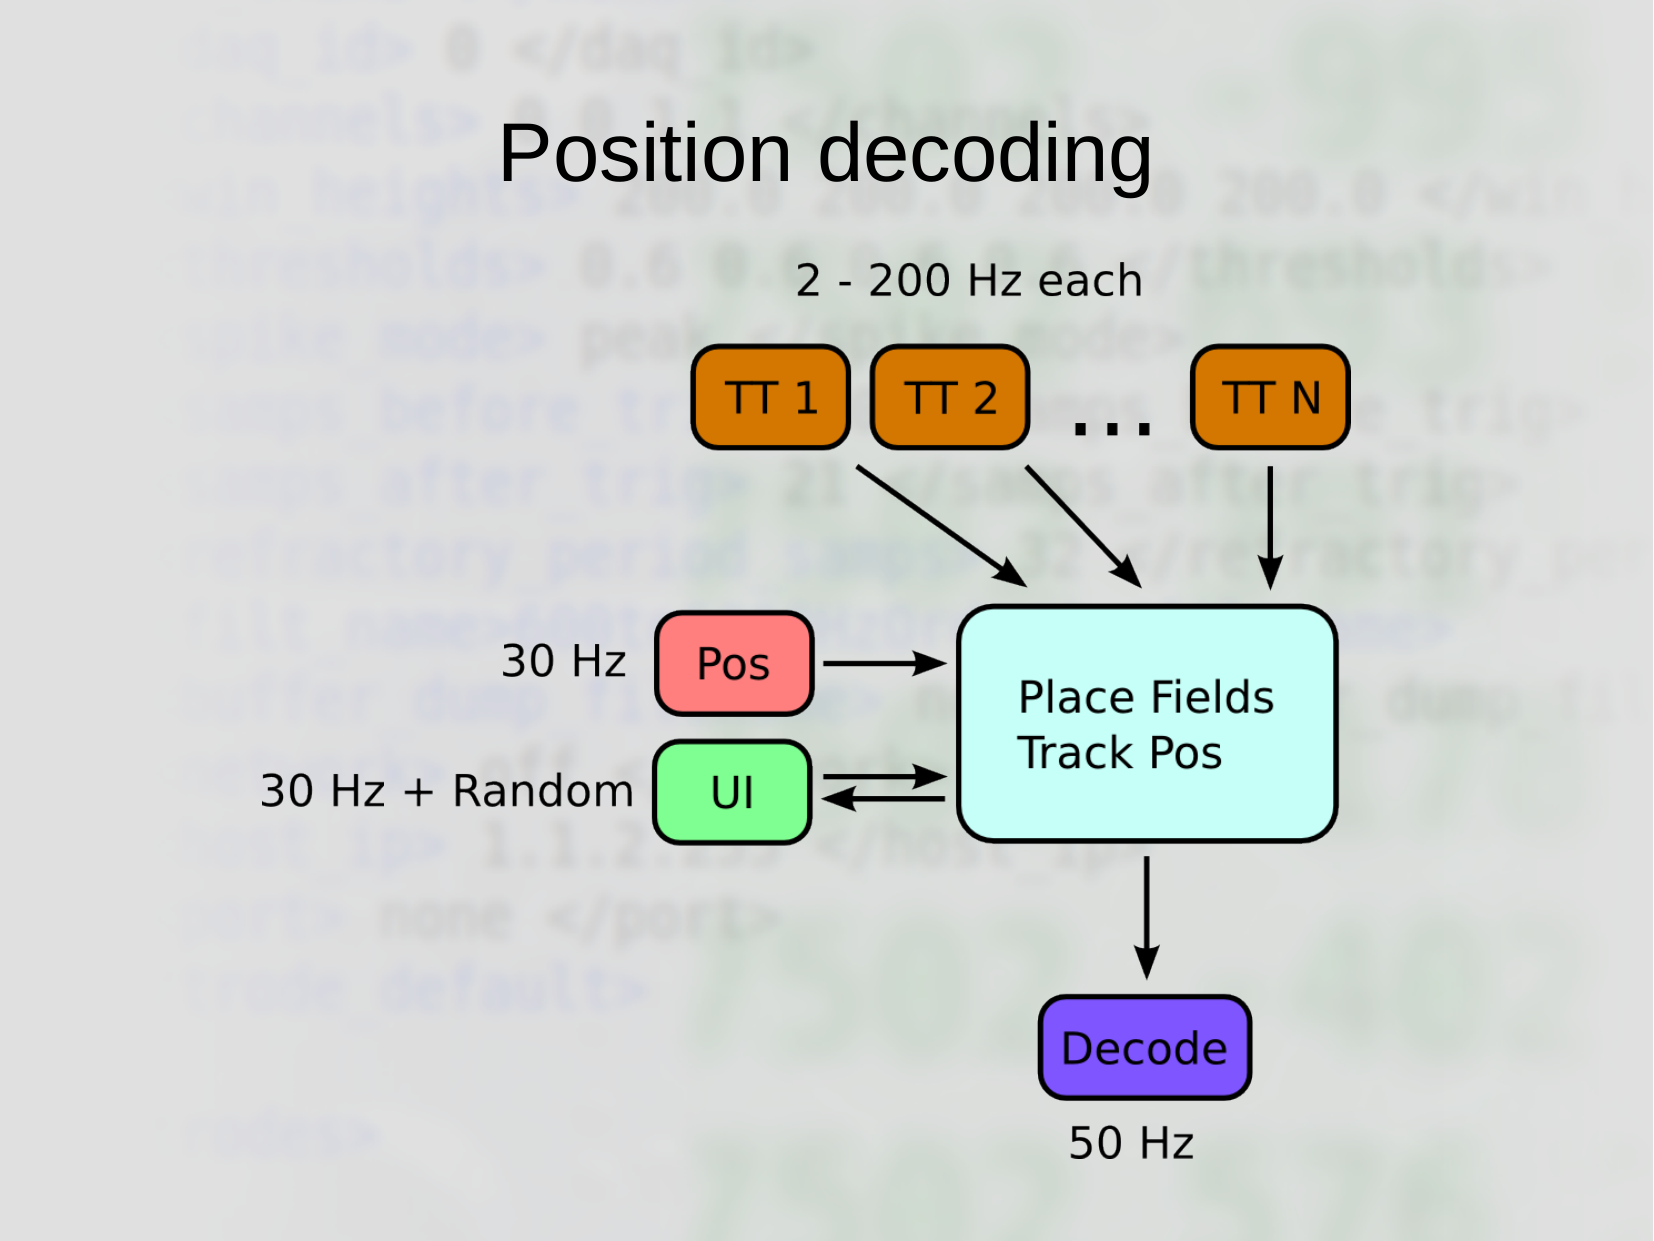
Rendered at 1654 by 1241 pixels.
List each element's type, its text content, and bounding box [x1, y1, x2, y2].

title Position decoding [82, 49, 1571, 257]
picture [0, 0, 1654, 1241]
